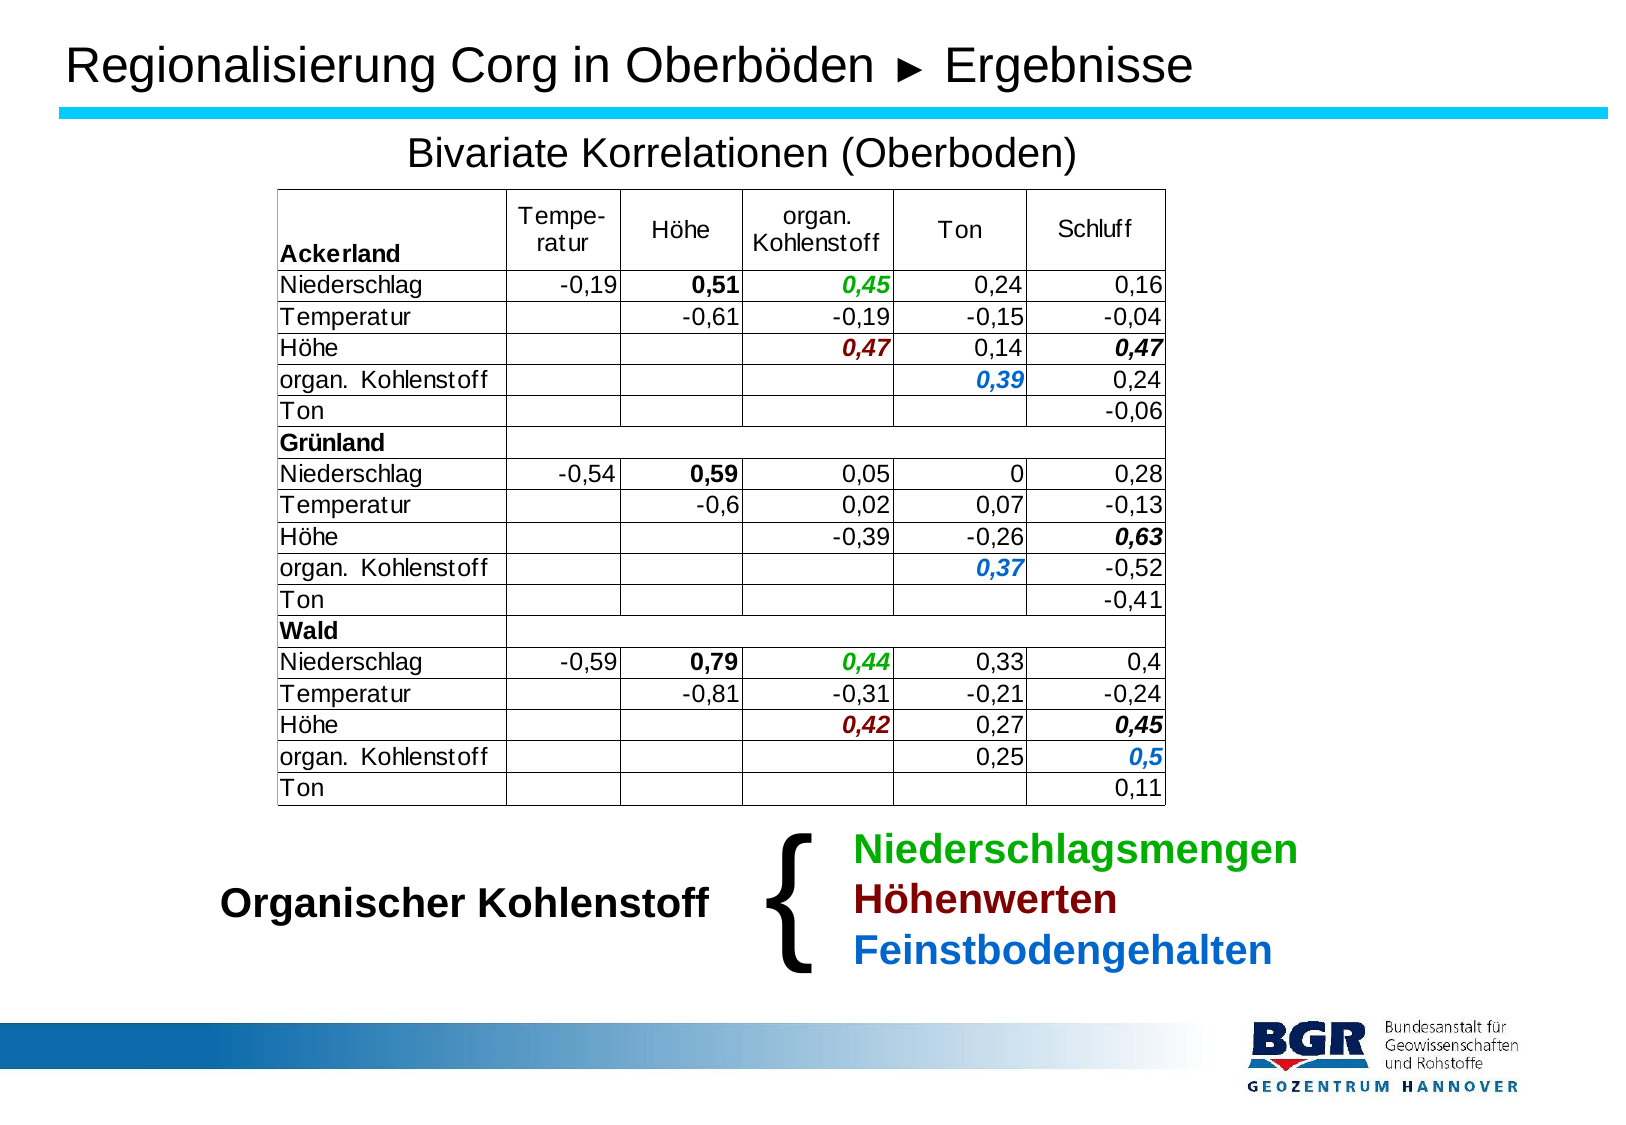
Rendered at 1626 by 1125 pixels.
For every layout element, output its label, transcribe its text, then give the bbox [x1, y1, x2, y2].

text_box Bivariate Korrelationen (Oberboden) [392, 118, 1093, 183]
text_box Organischer Kohlenstoff [205, 868, 725, 934]
text_box { [738, 785, 830, 981]
text_box Niederschlagsmengen Höhenwerten Feinstbodengehalten [838, 814, 1341, 980]
picture [0, 1016, 1590, 1100]
text_box Regionalisierung Corg in Oberböden ► Ergebnisse [50, 24, 1224, 101]
chart [277, 188, 1301, 807]
